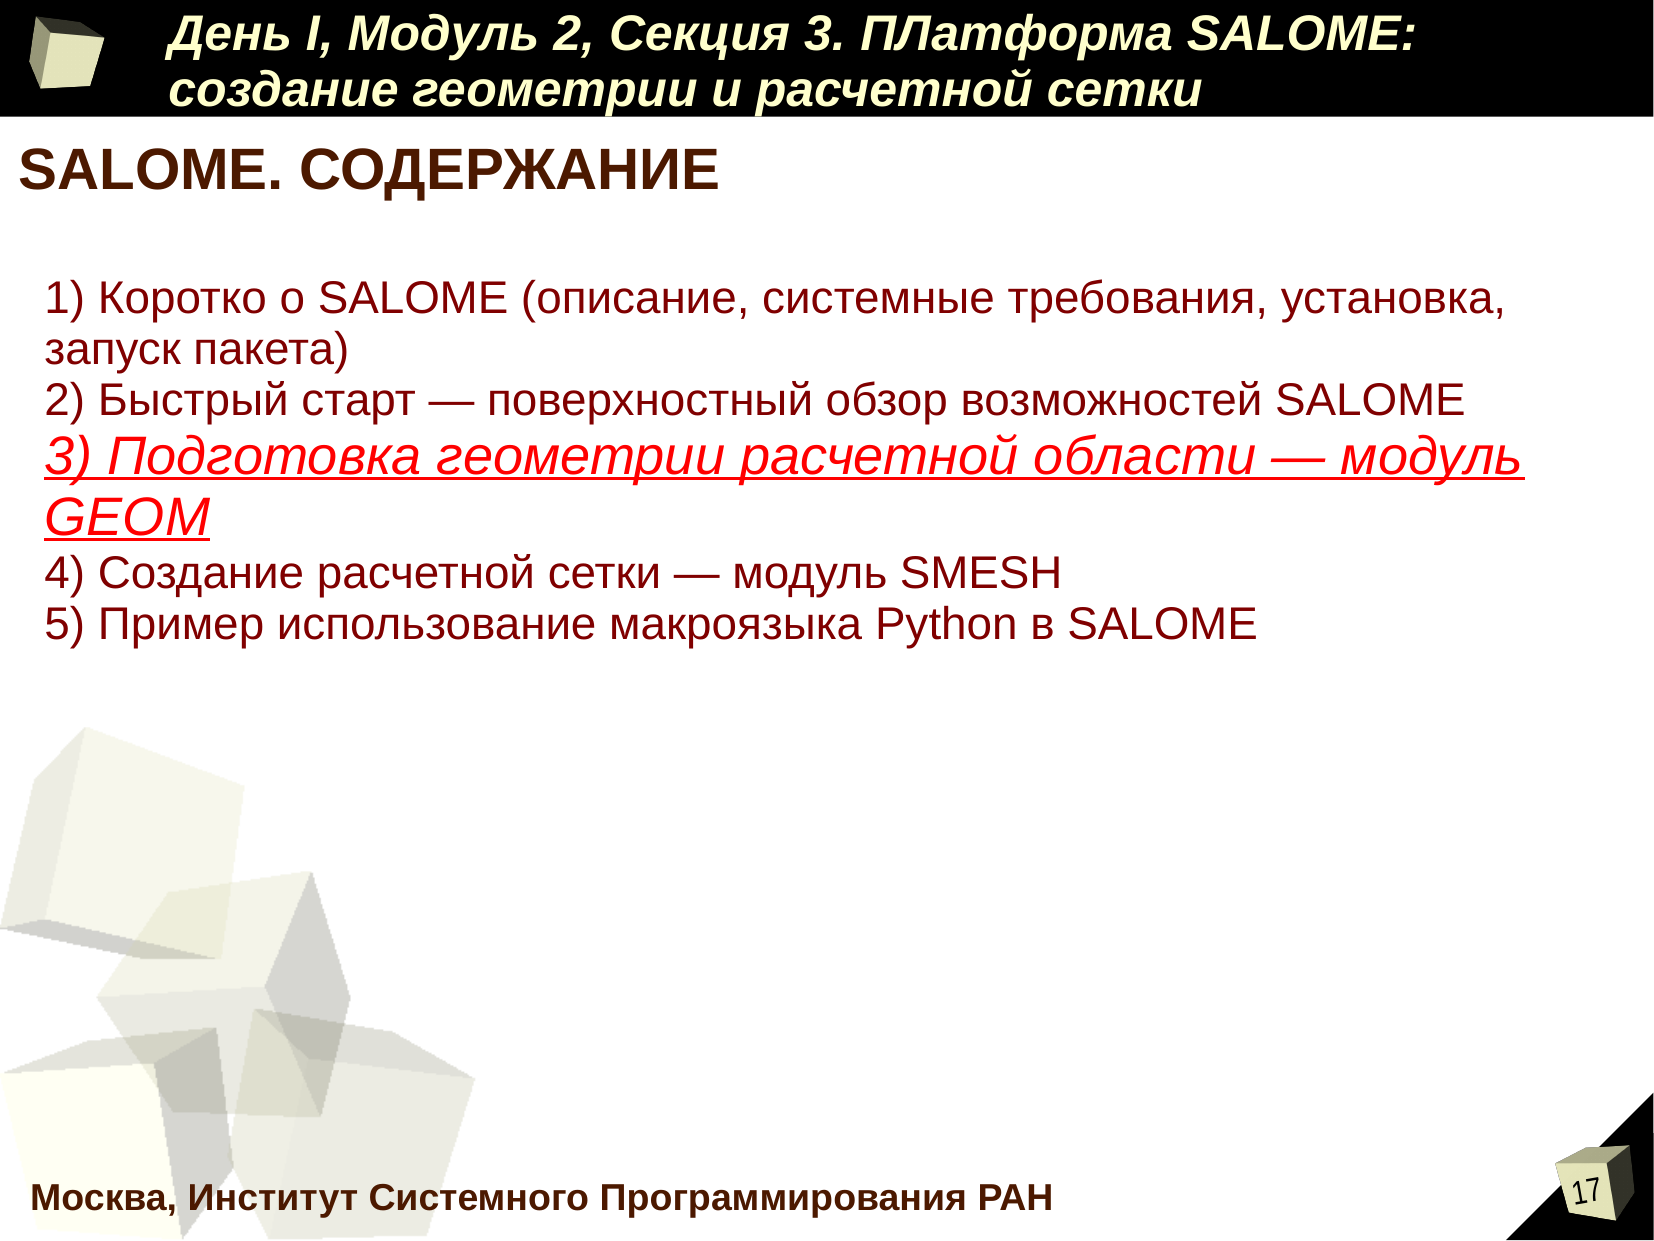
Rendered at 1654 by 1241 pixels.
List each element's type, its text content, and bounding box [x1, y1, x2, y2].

text_box SALOME. СОДЕРЖАНИЕ [4, 129, 1654, 210]
picture [464, 1193, 472, 1198]
text_box 1) Коротко о SALOME (описание, системные требования, установка, запуск пакета) 2) Быстрый старт — поверхностный обзор возможностей SALOME 3) Подготовка геометрии расчетной области — модуль GEOM 4) Создание расчетной сетки — модуль SMESH 5) Пример использование макроязыка Python в SALOME [29, 264, 1625, 657]
picture [0, 726, 477, 1241]
